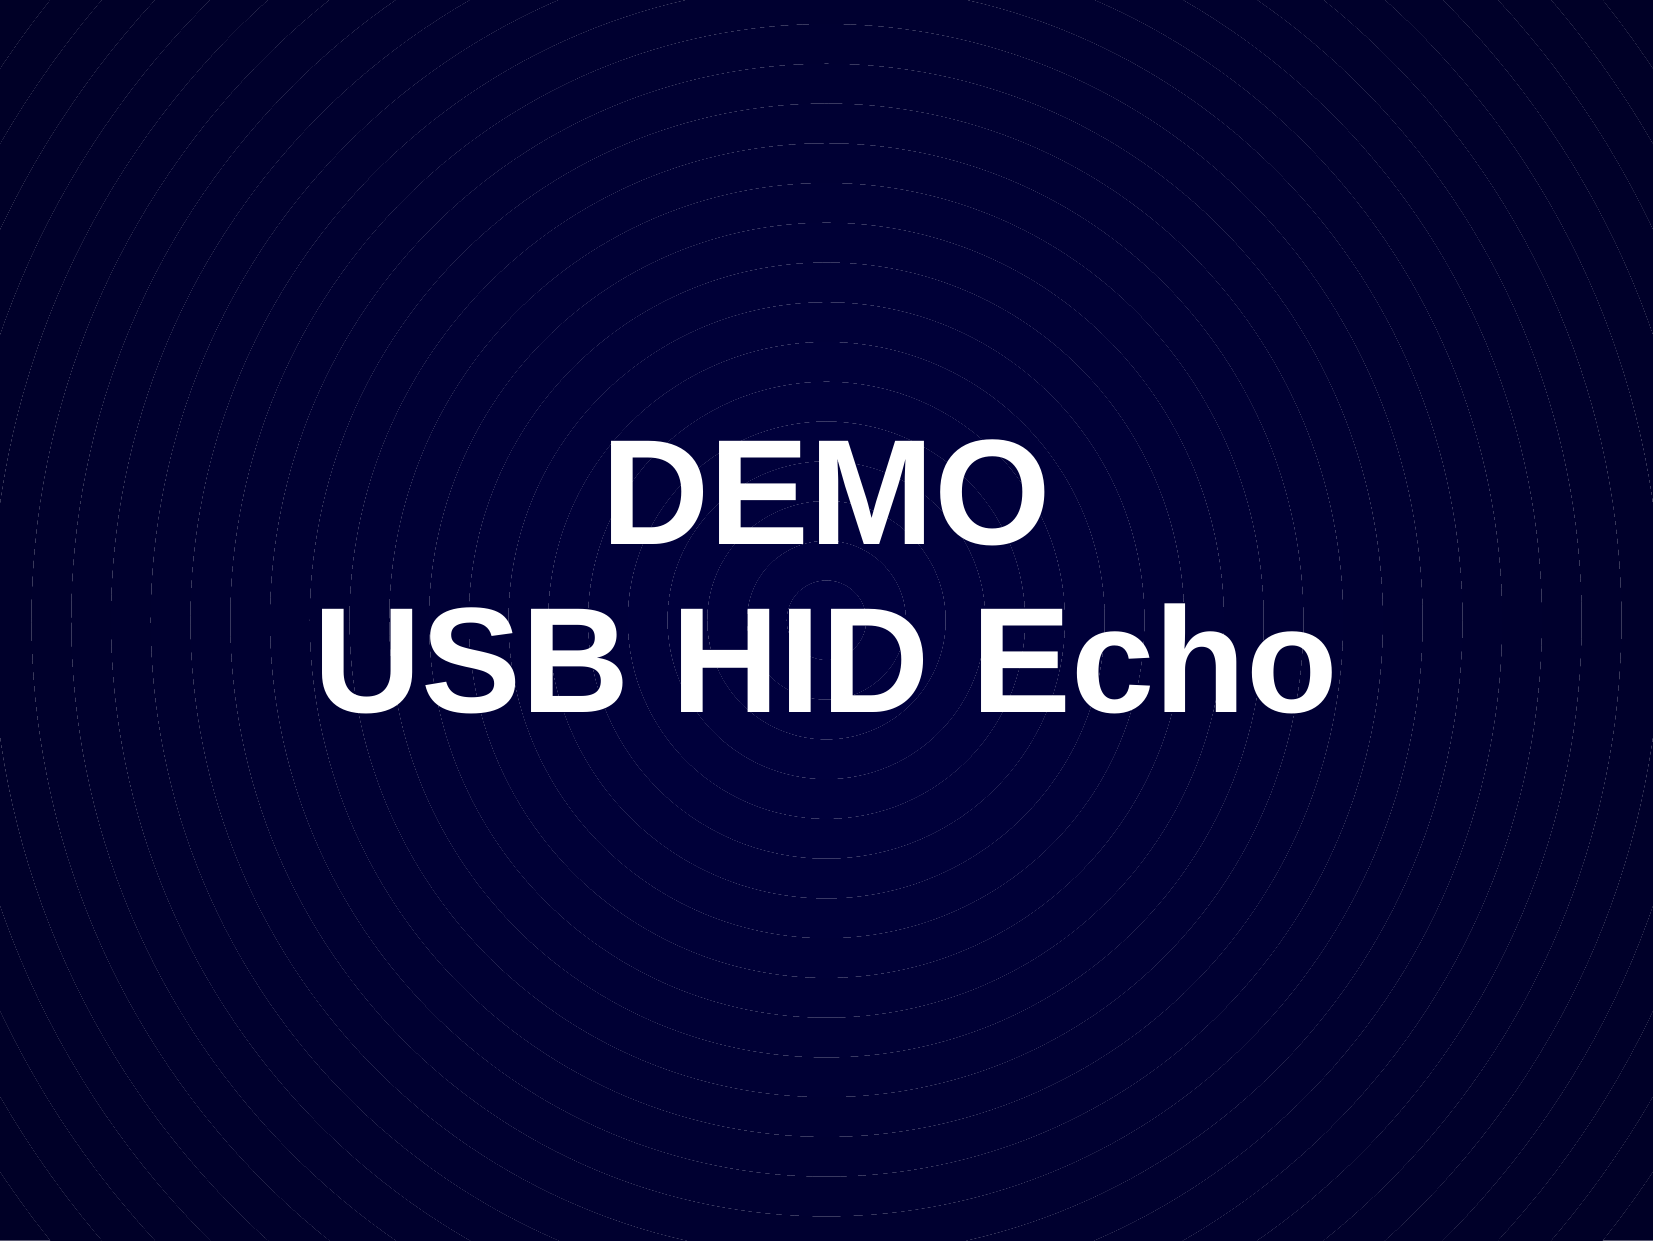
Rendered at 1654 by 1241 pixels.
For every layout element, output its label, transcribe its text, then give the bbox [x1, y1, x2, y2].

text_box DEMO USB HID Echo [23, 401, 1630, 780]
